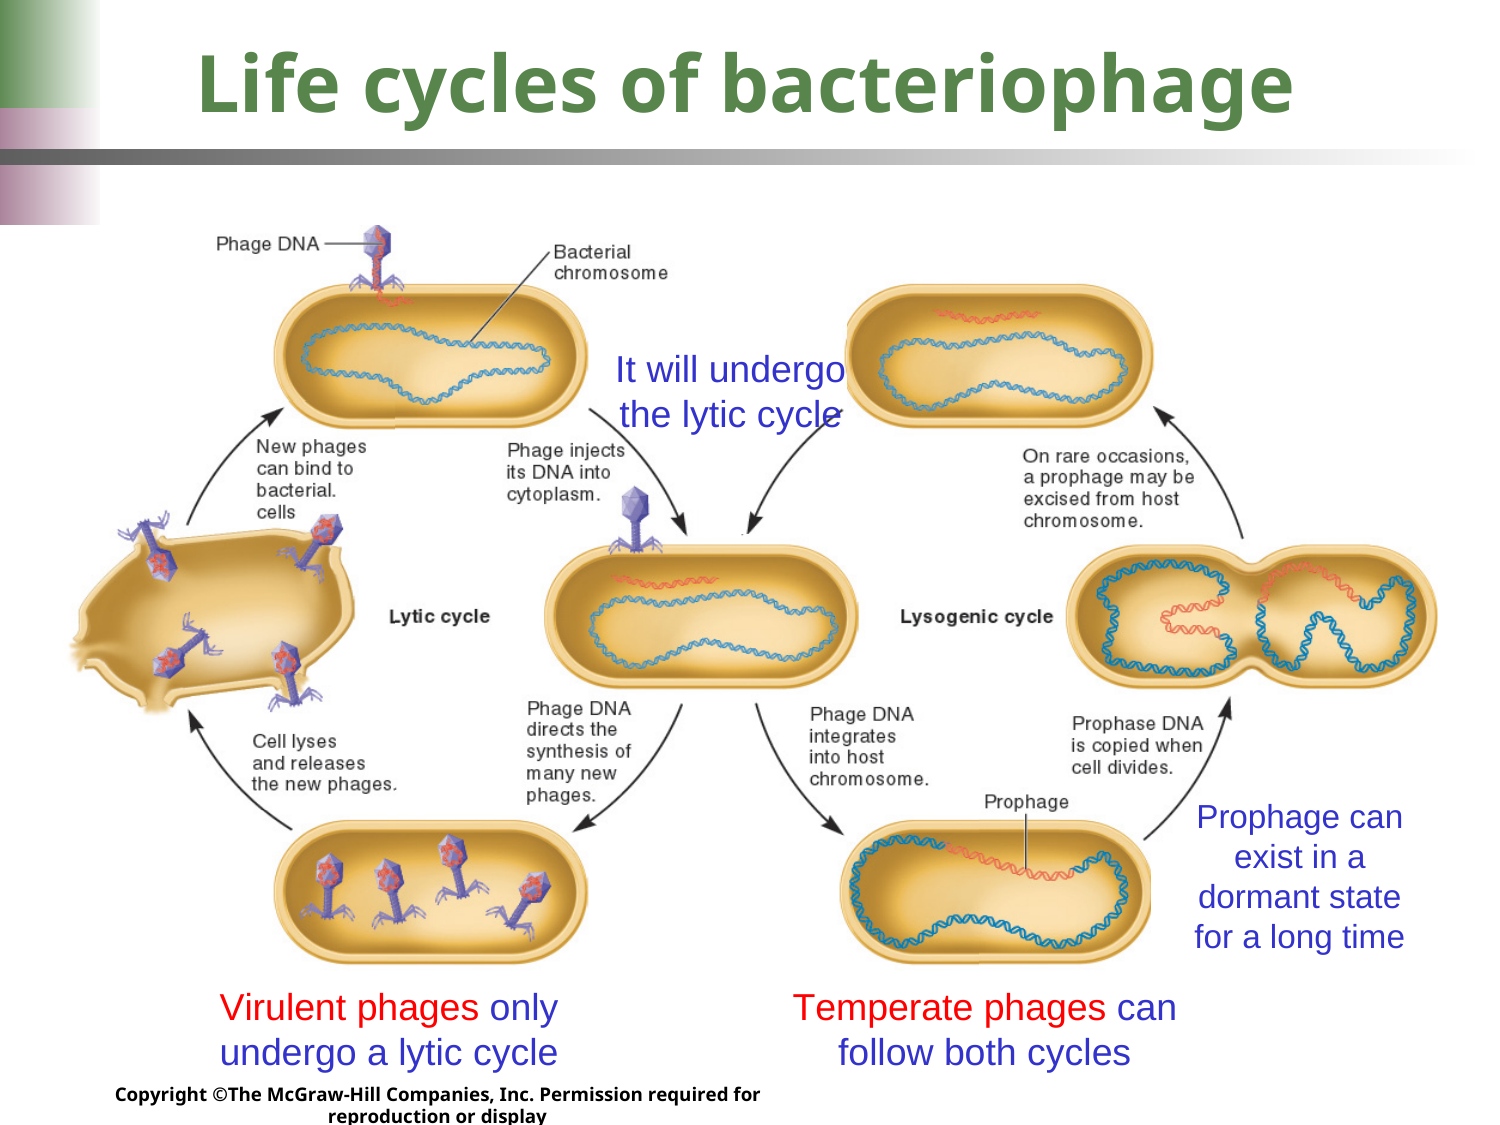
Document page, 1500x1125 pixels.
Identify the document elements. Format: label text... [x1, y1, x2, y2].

title Life cycles of bacteriophage [133, 24, 1359, 138]
text_box It will undergo the lytic cycle [587, 337, 874, 443]
text_box Virulent phages only undergo a lytic cycle [154, 987, 624, 1074]
text_box Copyright ©The McGraw-Hill Companies, Inc. Permission required for reproduction or display [37, 1074, 838, 1101]
picture [62, 224, 1438, 987]
text_box Prophage can exist in a dormant state for a long time [1162, 787, 1438, 963]
text_box Temperate phages can follow both cycles [749, 974, 1220, 1081]
